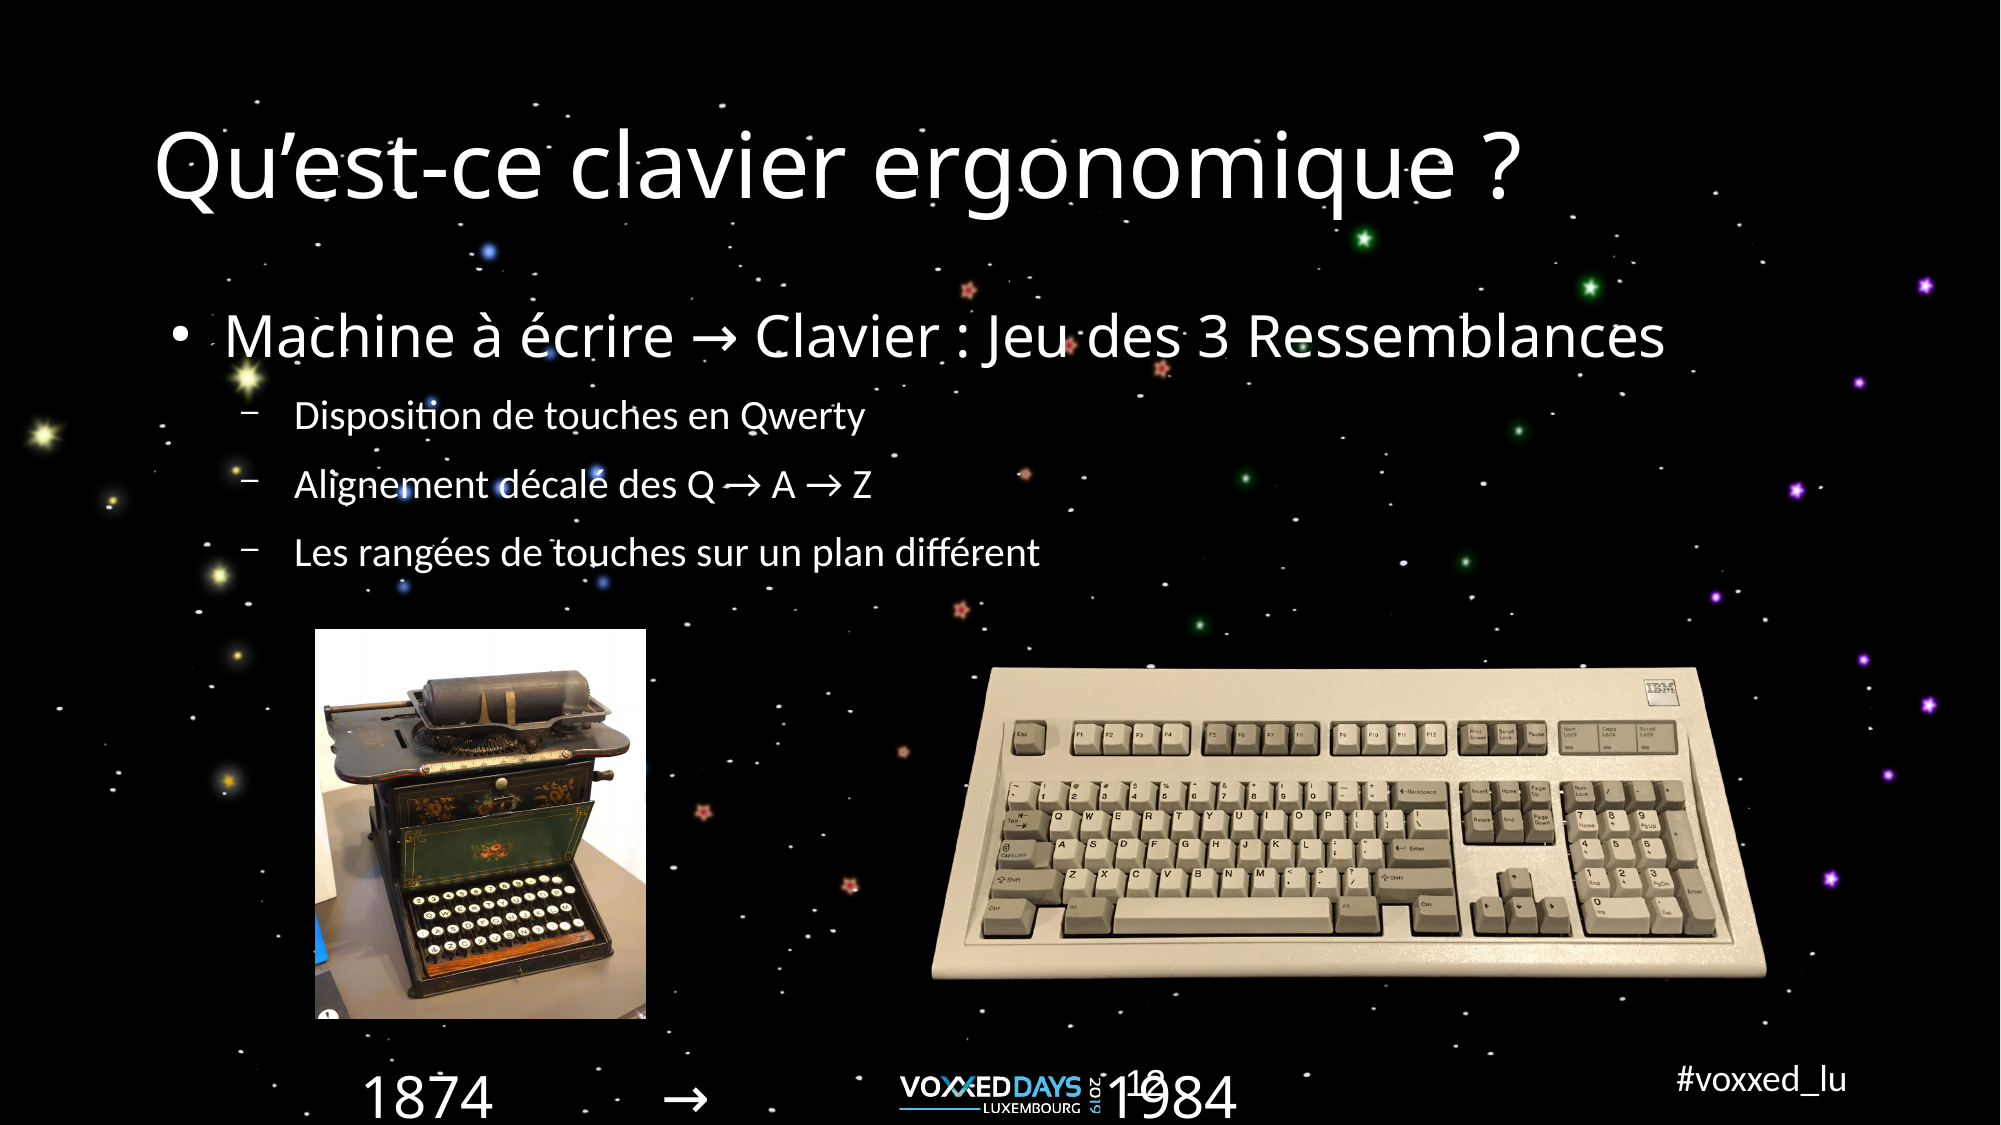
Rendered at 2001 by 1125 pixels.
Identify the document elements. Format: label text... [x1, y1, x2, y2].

text_box <number> [1110, 1054, 1739, 1125]
title Qu’est-ce clavier ergonomique ? [137, 59, 1863, 278]
list Machine à écrire → Clavier : Jeu des 3 Ressemblances Disposition de touches en Qwerty Alignement décalé des Q → A → Z Les rangées de touches sur un plan différent 1874 → 1984 [137, 299, 1863, 1014]
picture [0, 0, 2001, 1125]
